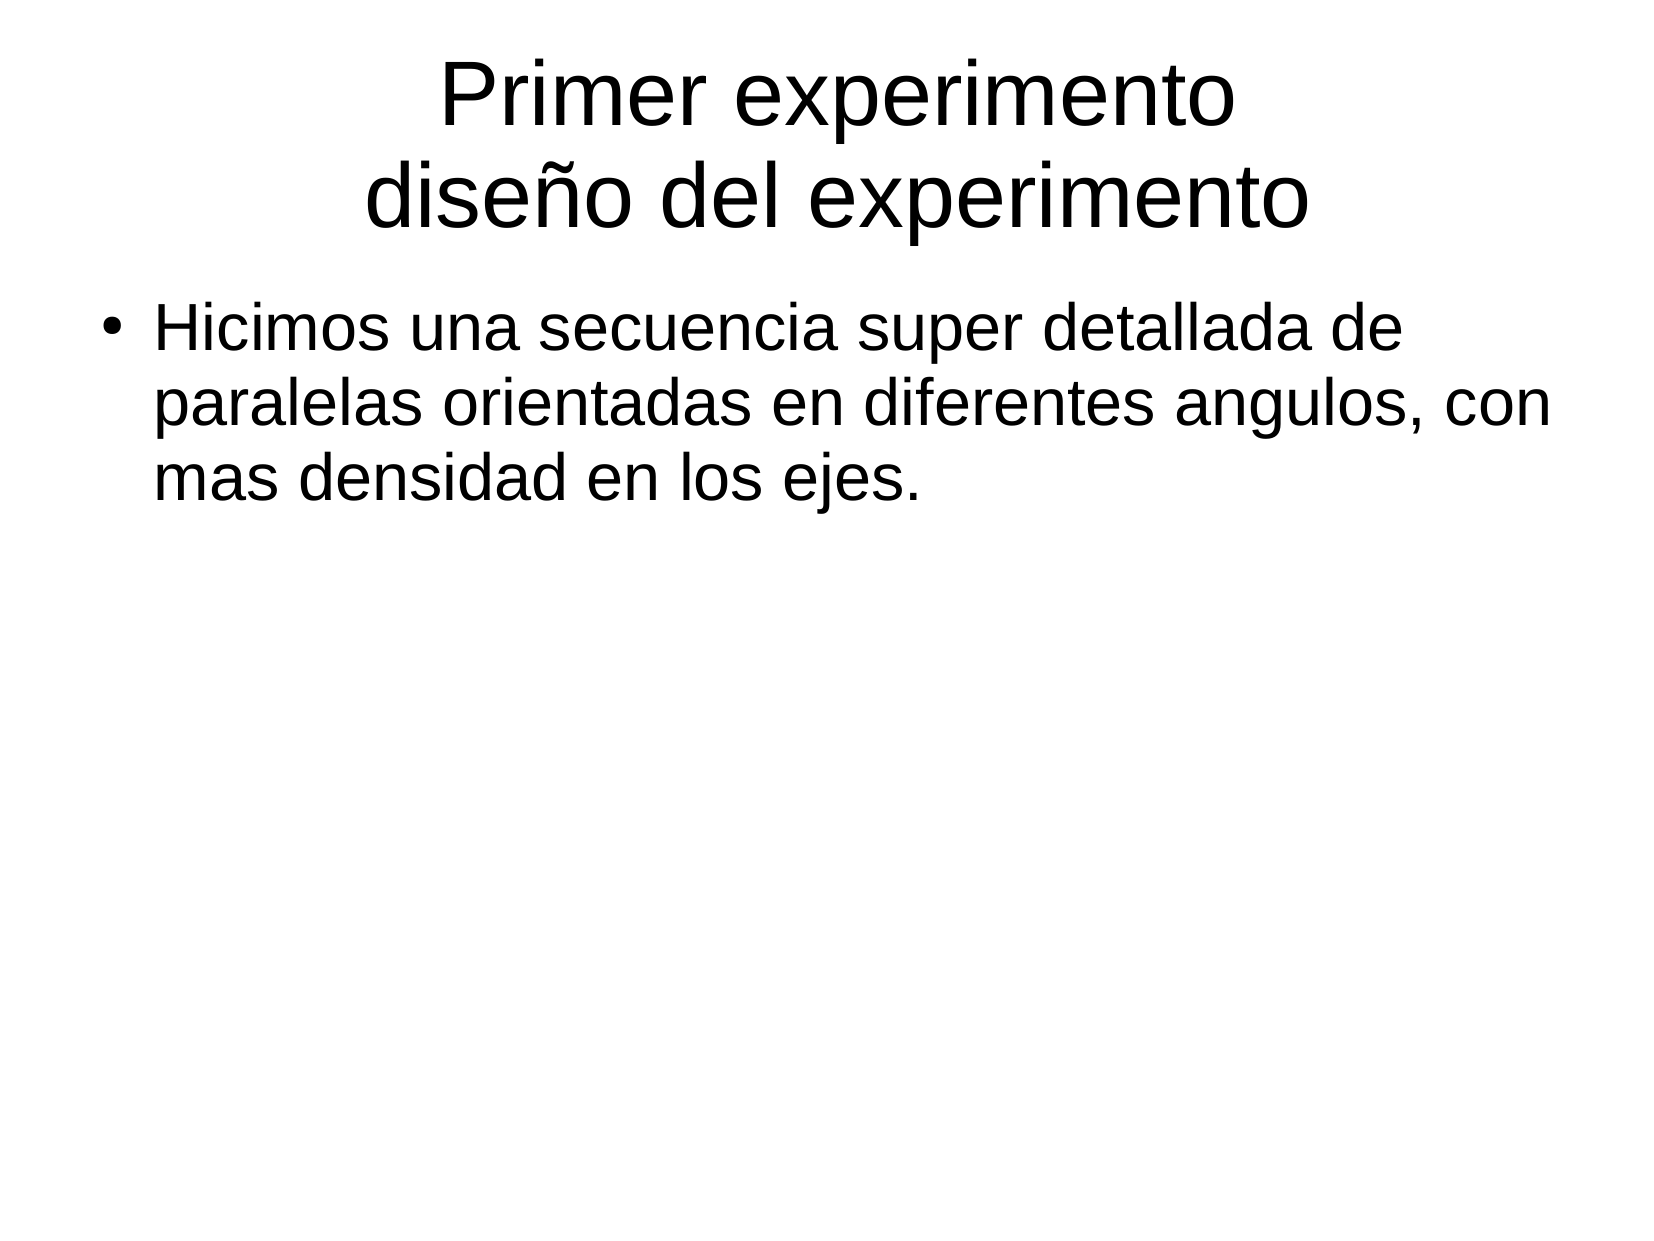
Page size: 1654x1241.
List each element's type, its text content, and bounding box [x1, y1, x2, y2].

list Hicimos una secuencia super detallada de paralelas orientadas en diferentes angulos, con mas densidad en los ejes. [82, 290, 1571, 1010]
title Primer experimento diseño del experimento [94, 40, 1583, 249]
